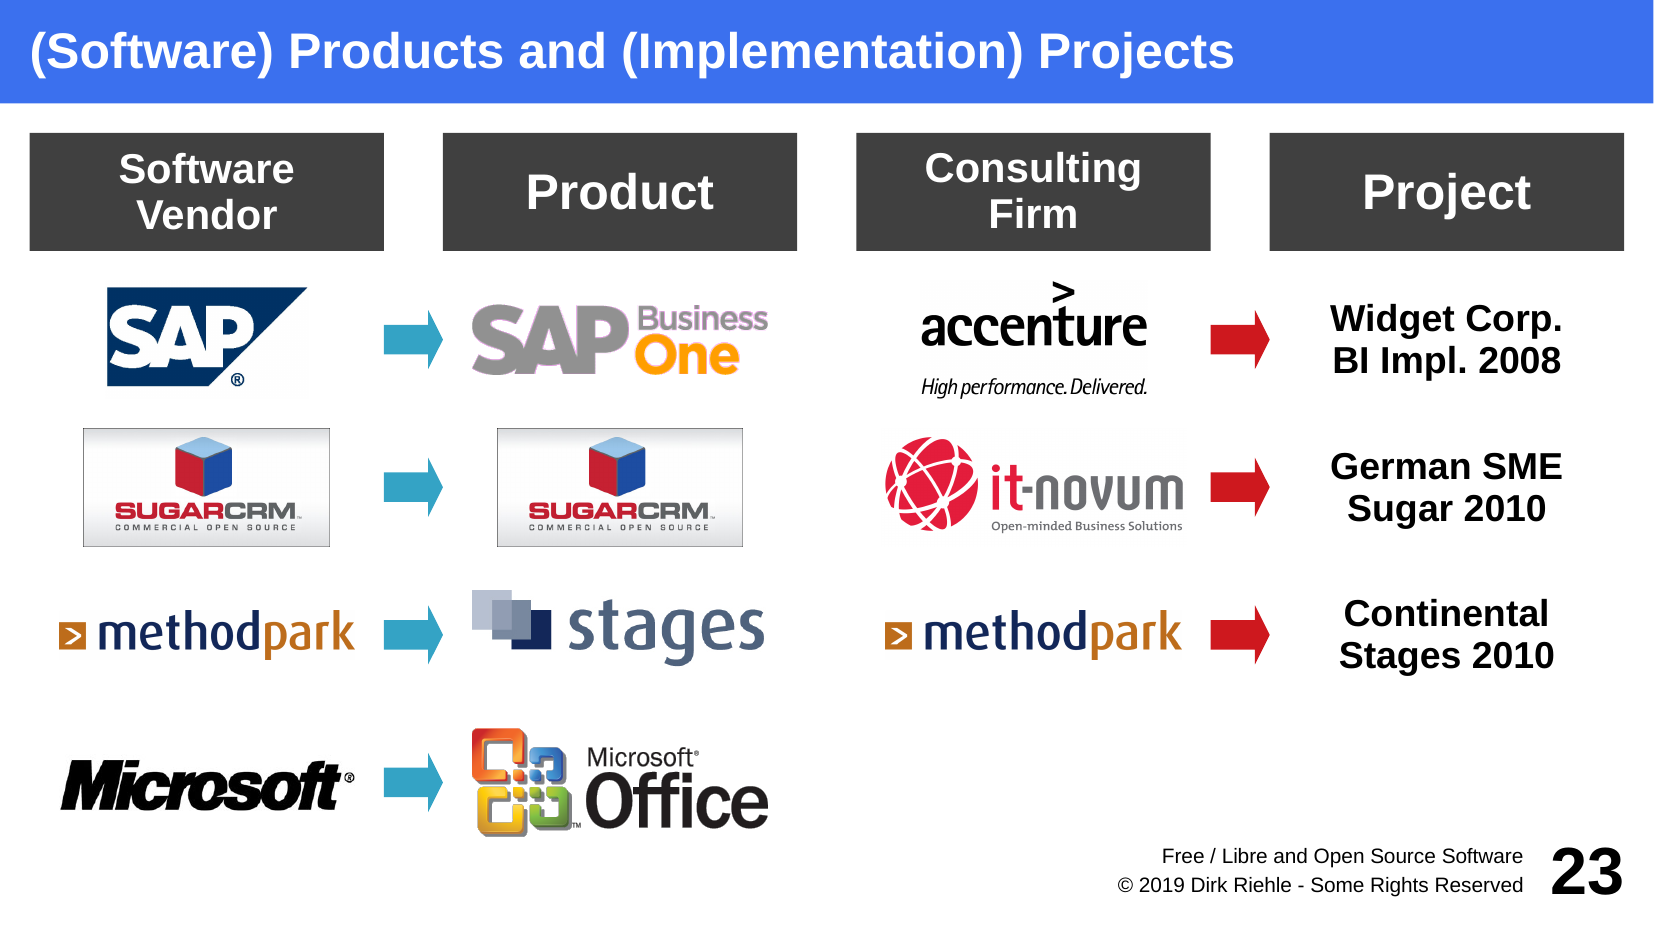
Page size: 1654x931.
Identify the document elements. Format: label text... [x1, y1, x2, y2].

picture [881, 428, 1187, 547]
picture [59, 610, 355, 660]
text_box [383, 752, 443, 813]
text_box German SME Sugar 2010 [1269, 428, 1625, 547]
text_box Widget Corp. BI Impl. 2008 [1269, 280, 1625, 399]
text_box Product [442, 132, 798, 251]
text_box [1210, 310, 1270, 370]
picture [497, 428, 743, 547]
title (Software) Products and (Implementation) Projects [0, 0, 1654, 104]
picture [472, 304, 768, 375]
text_box [1210, 457, 1270, 517]
picture [885, 610, 1182, 660]
picture [920, 280, 1148, 399]
picture [105, 280, 309, 399]
text_box Project [1269, 132, 1625, 251]
text_box [1210, 605, 1270, 665]
text_box Continental Stages 2010 [1269, 575, 1625, 694]
text_box Software Vendor [29, 132, 384, 251]
picture [59, 754, 355, 811]
text_box Consulting Firm [856, 132, 1211, 251]
text_box [383, 605, 443, 665]
picture [472, 728, 768, 837]
picture [83, 428, 330, 547]
picture [472, 590, 768, 680]
text_box [383, 310, 443, 370]
text_box [383, 457, 443, 517]
